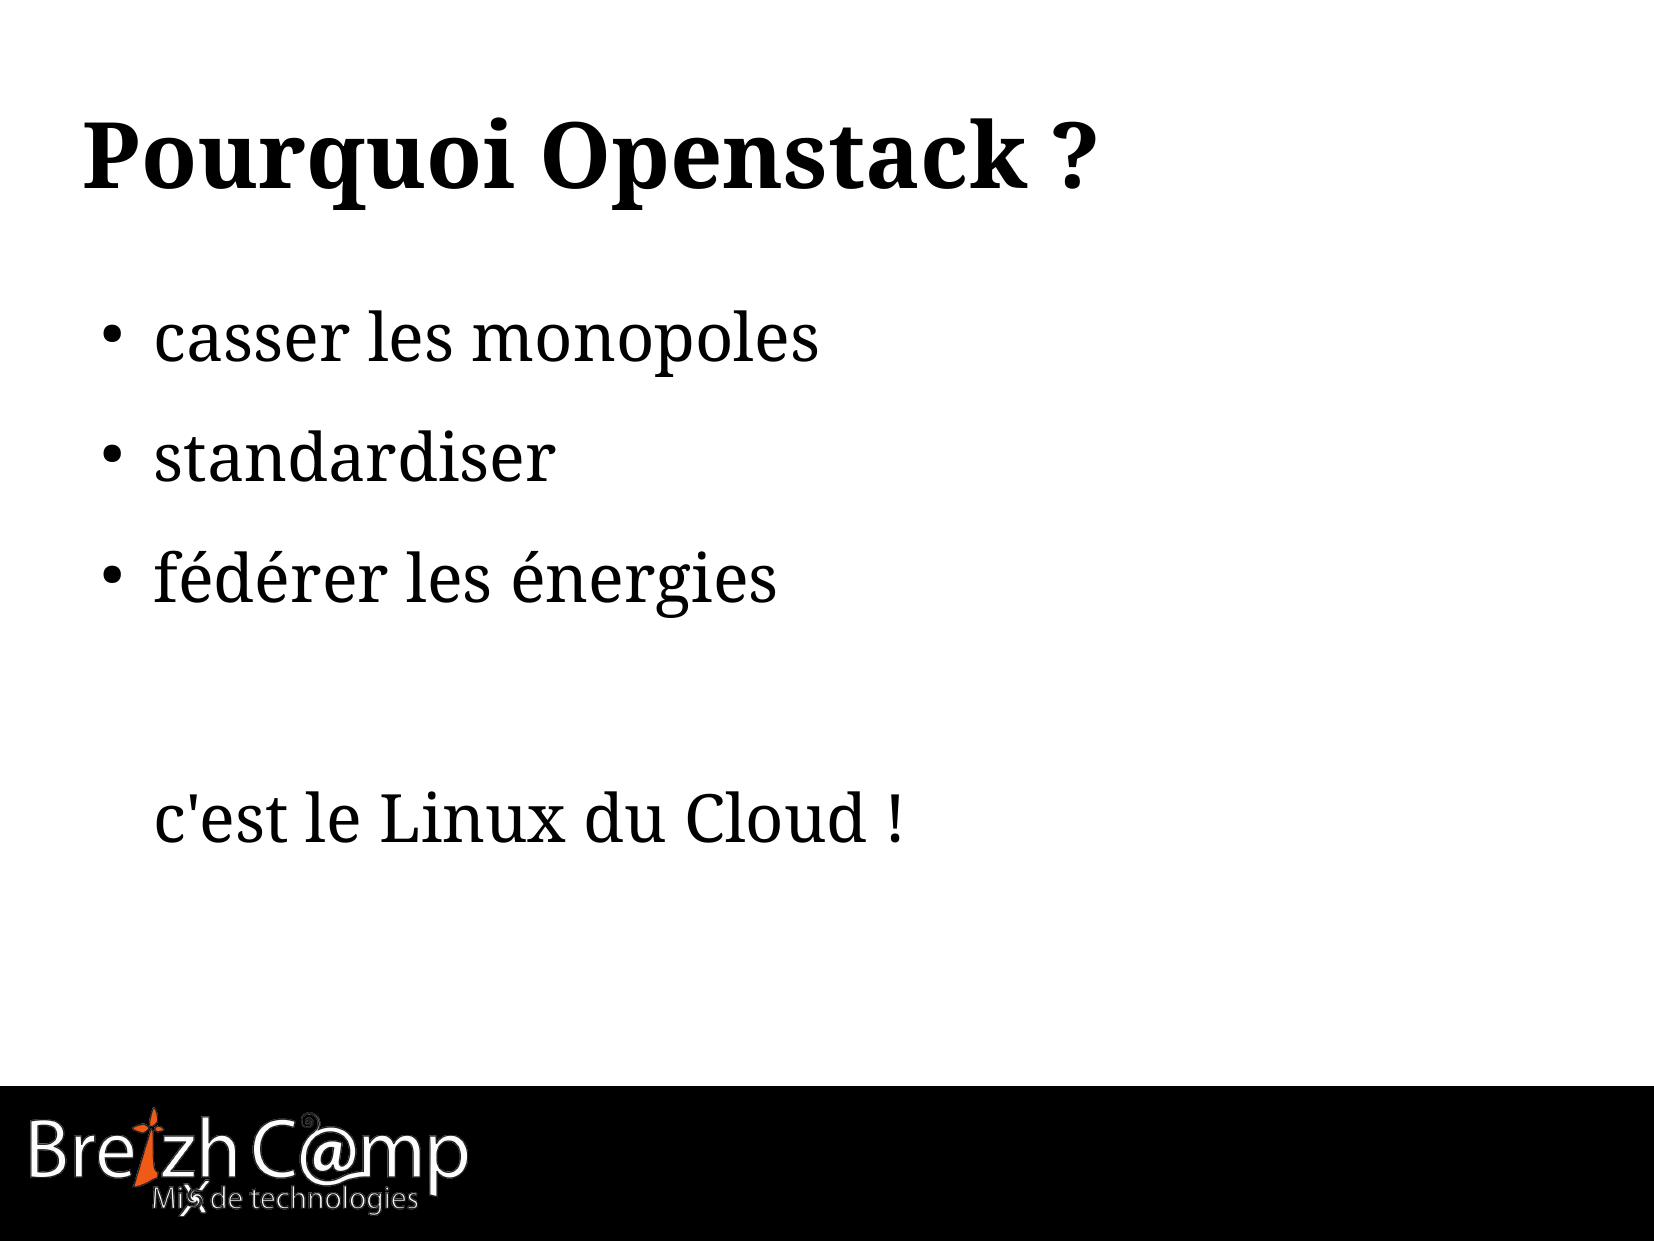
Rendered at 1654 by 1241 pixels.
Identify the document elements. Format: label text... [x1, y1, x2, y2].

picture [30, 1107, 468, 1217]
list casser les monopoles standardiser fédérer les énergies c'est le Linux du Cloud ! [82, 290, 1538, 1010]
title Pourquoi Openstack ? [82, 49, 1571, 257]
